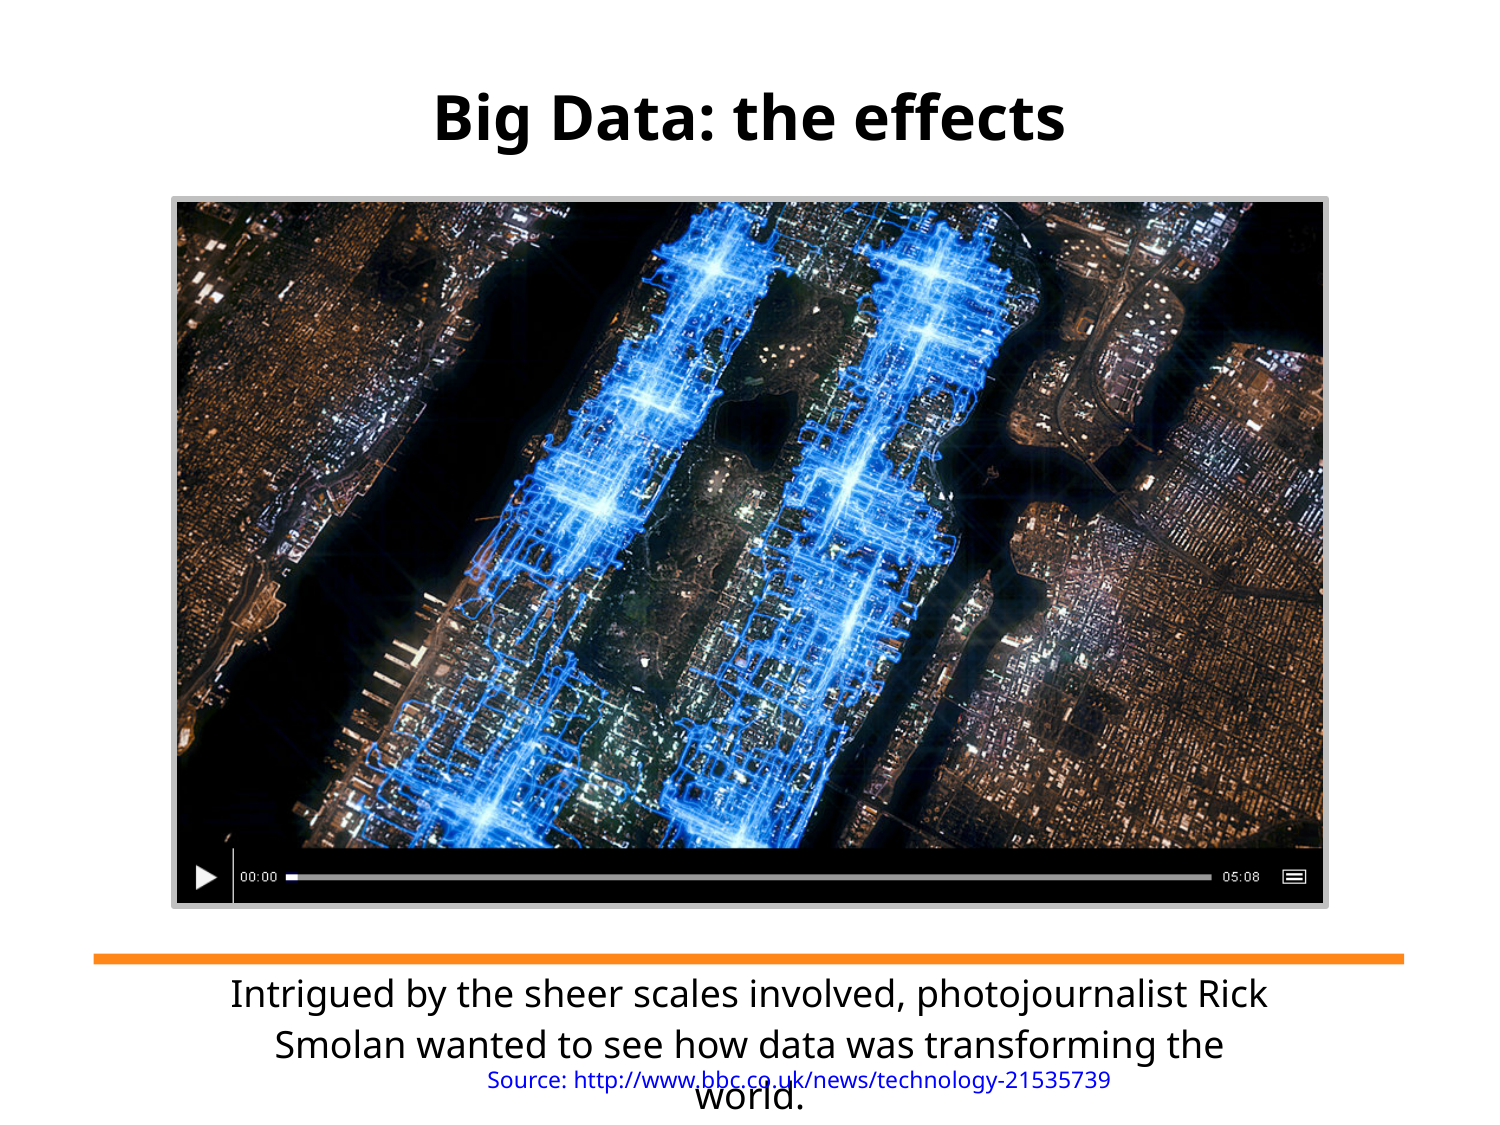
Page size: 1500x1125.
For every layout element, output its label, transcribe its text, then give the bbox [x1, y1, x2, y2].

text_box Source: http://www.bbc.co.uk/news/technology-21535739 [472, 1056, 1028, 1098]
picture [0, 0, 1500, 1125]
title Big Data: the effects [75, 44, 1426, 188]
text_box Intrigued by the sheer scales involved, photojournalist Rick Smolan wanted to see how data was transforming the world. [202, 960, 1298, 1064]
